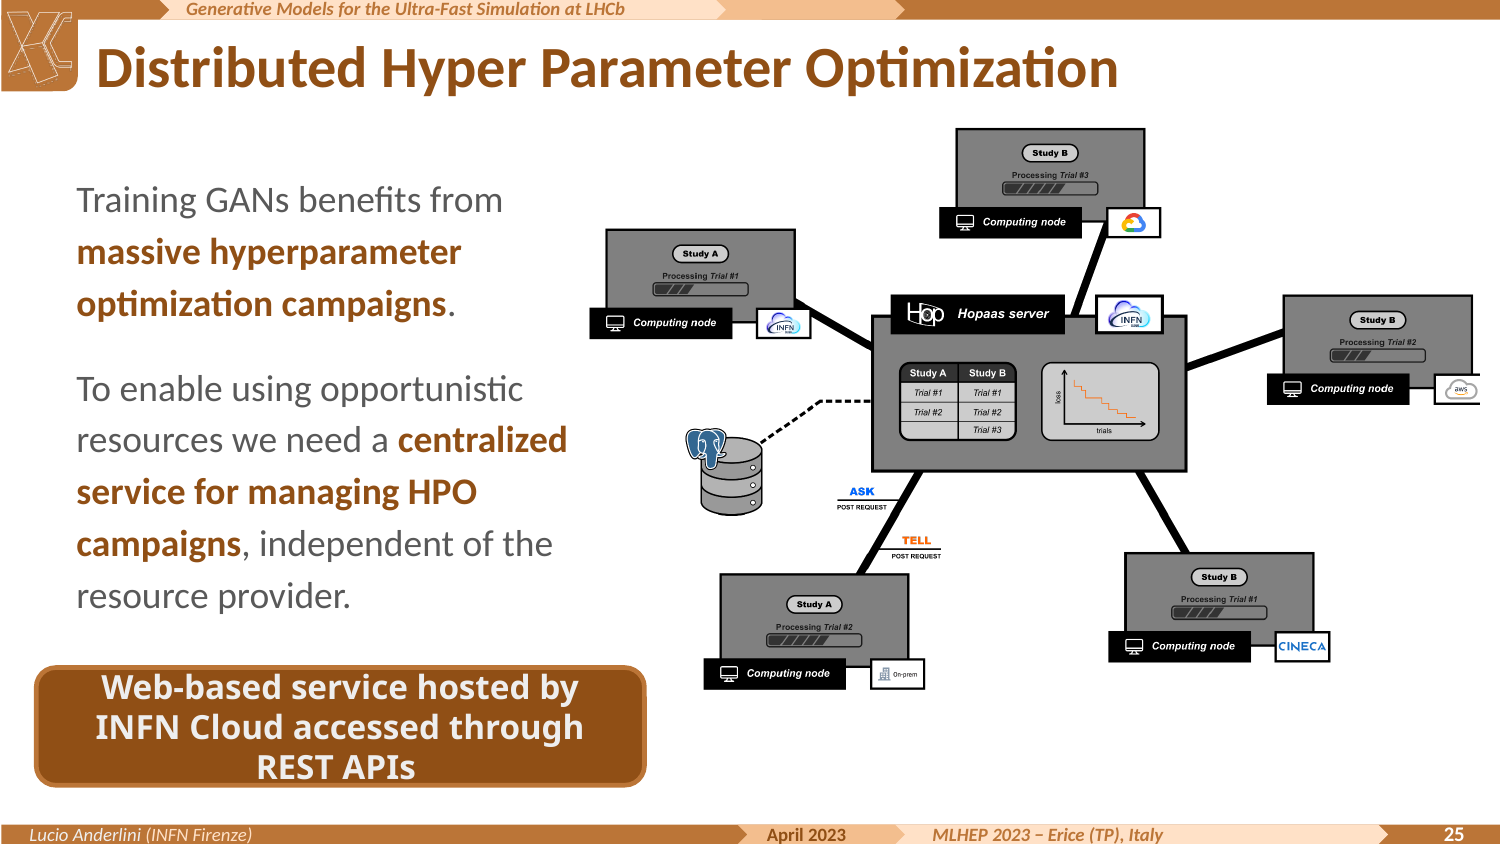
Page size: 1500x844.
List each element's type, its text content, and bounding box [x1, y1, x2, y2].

text_box Web-based service hosted by INFN Cloud accessed through REST APIs [36, 667, 645, 786]
picture [576, 92, 1480, 725]
slide_number <number> [1389, 801, 1480, 844]
list Training GANs benefits from massive hyperparameter optimization campaigns. To enable using opportunistic resources we need a centralized service for managing HPO campaigns, independent of the resource provider. [61, 153, 576, 667]
title Distributed Hyper Parameter Optimization [81, 14, 1480, 109]
